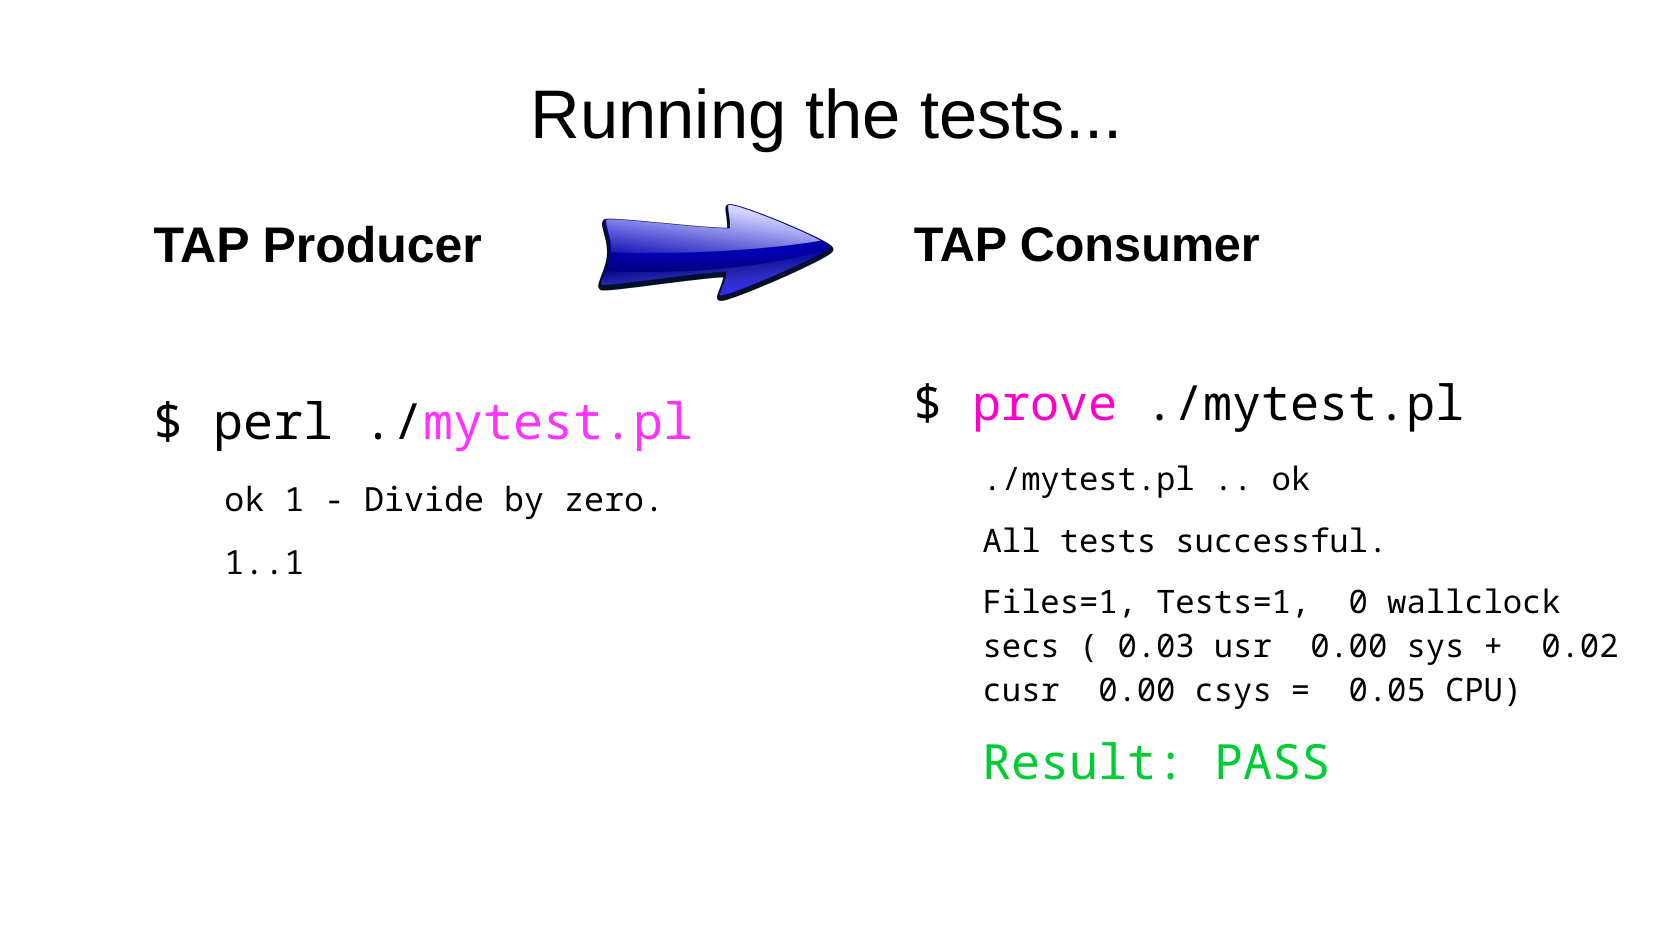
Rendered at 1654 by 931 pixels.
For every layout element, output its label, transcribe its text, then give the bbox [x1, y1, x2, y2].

list TAP Producer $ perl ./mytest.pl ok 1 - Divide by zero. 1..1 [82, 217, 809, 758]
picture [585, 179, 841, 321]
title Running the tests... [82, 37, 1571, 193]
list TAP Consumer $ prove ./mytest.pl ./mytest.pl .. ok All tests successful. Files=1, Tests=1, 0 wallclock secs ( 0.03 usr 0.00 sys + 0.02 cusr 0.00 csys = 0.05 CPU) Result: PASS [845, 217, 1621, 826]
